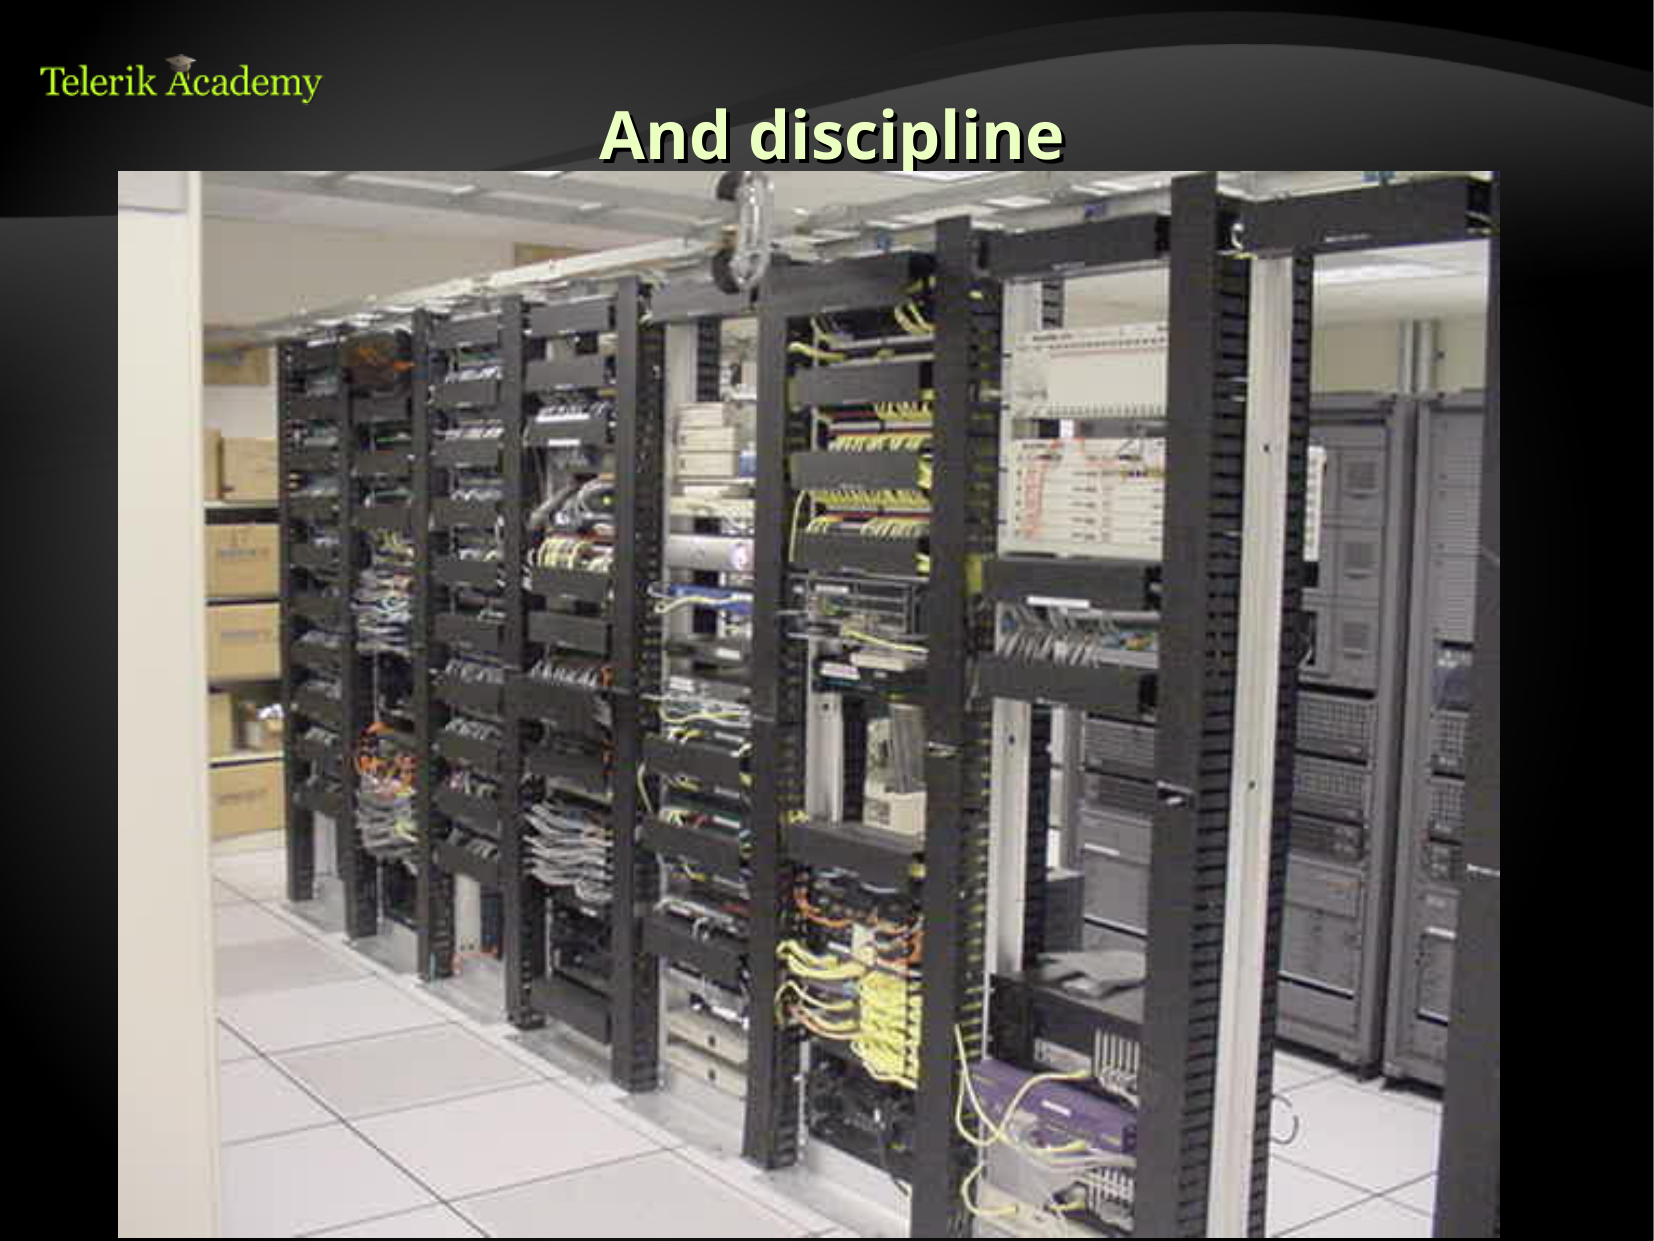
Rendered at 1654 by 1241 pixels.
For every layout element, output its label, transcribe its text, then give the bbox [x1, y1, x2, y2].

picture [0, 0, 1654, 1241]
title And discipline [45, 18, 1621, 250]
